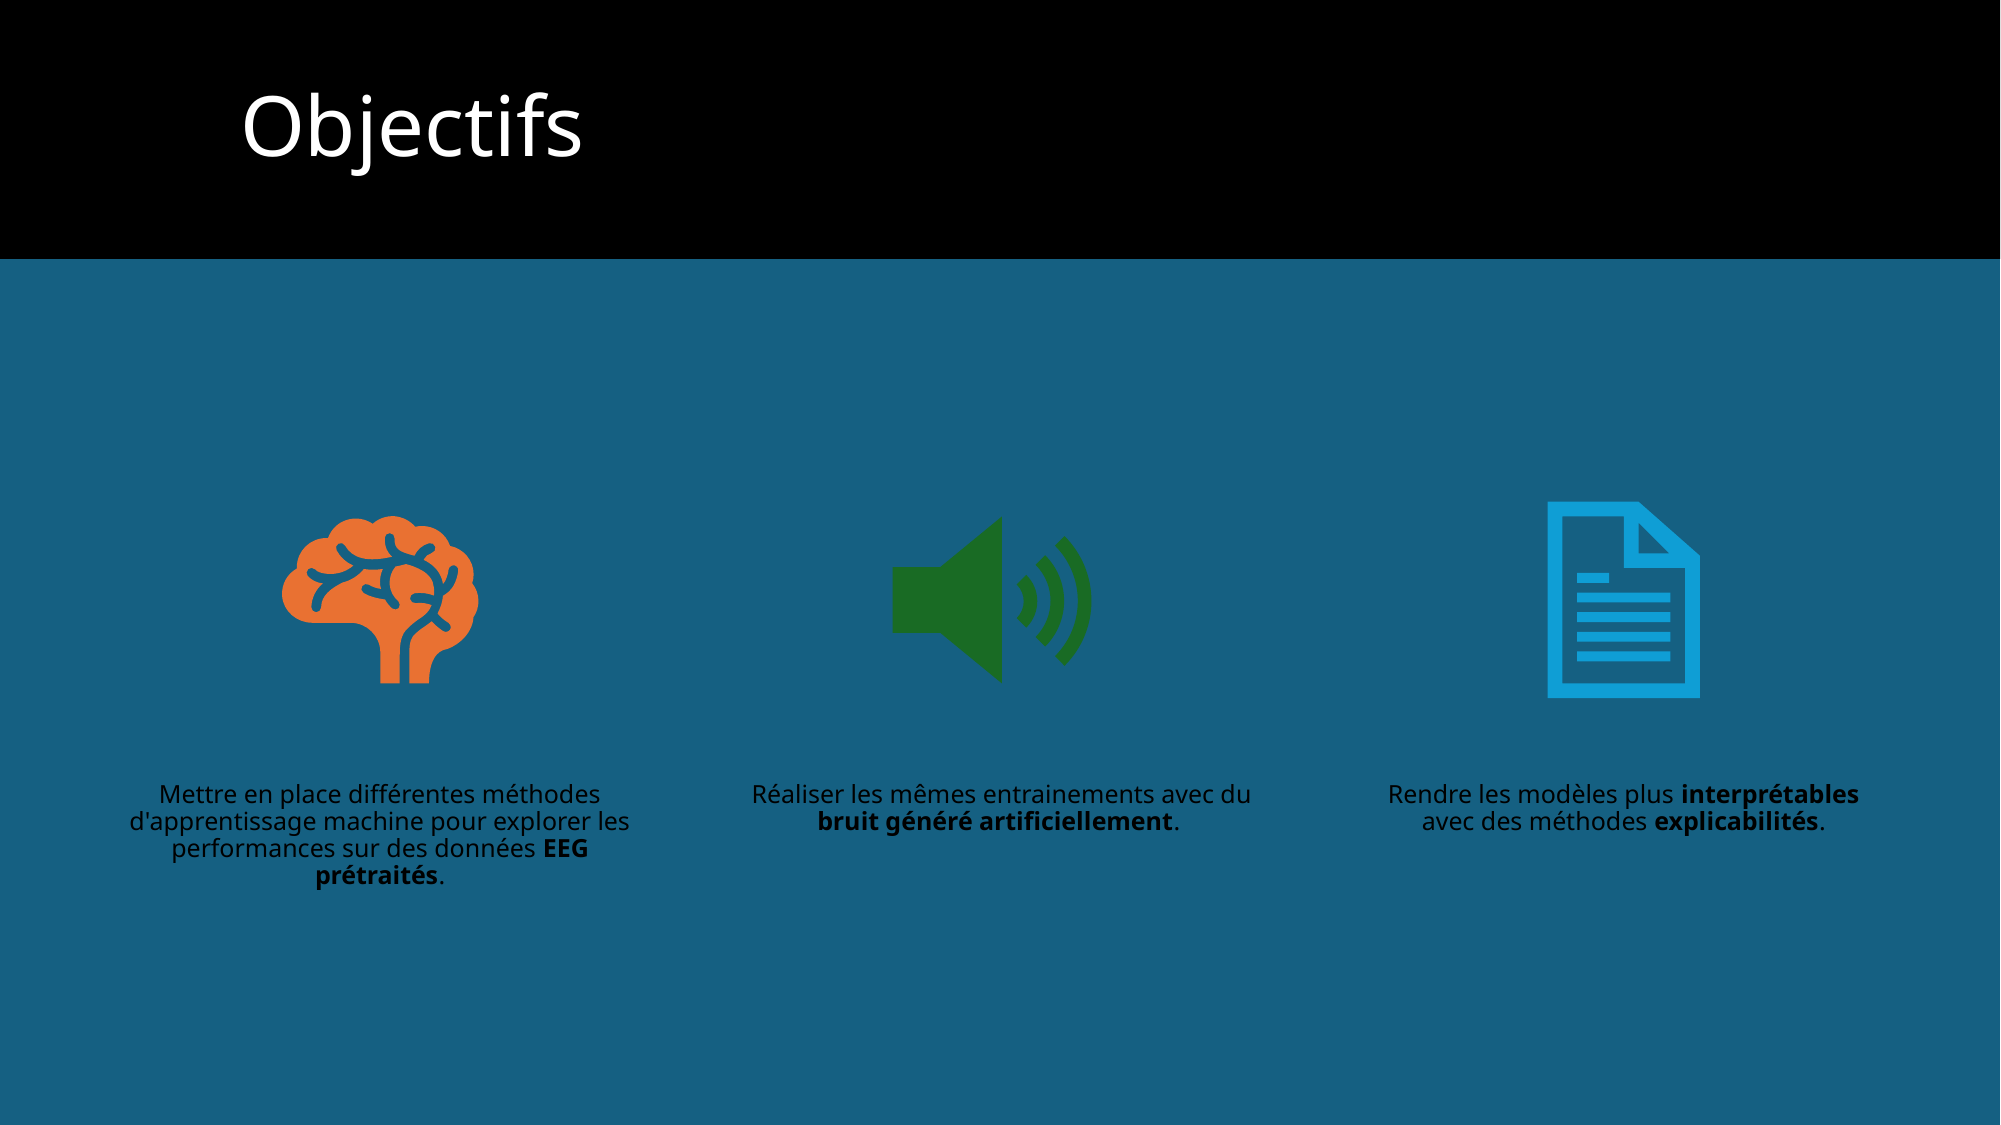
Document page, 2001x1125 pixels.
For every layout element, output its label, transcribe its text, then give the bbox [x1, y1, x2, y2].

text_box Mettre en place différentes méthodes d'apprentissage machine pour explorer les performances sur des données EEG prétraités. [115, 781, 645, 901]
text_box [0, 0, 2000, 1125]
title Objectifs [225, 57, 1873, 202]
text_box Réaliser les mêmes entrainements avec du bruit généré artificiellement. [737, 781, 1267, 901]
text_box Rendre les modèles plus interprétables avec des méthodes explicabilités. [1359, 781, 1889, 901]
